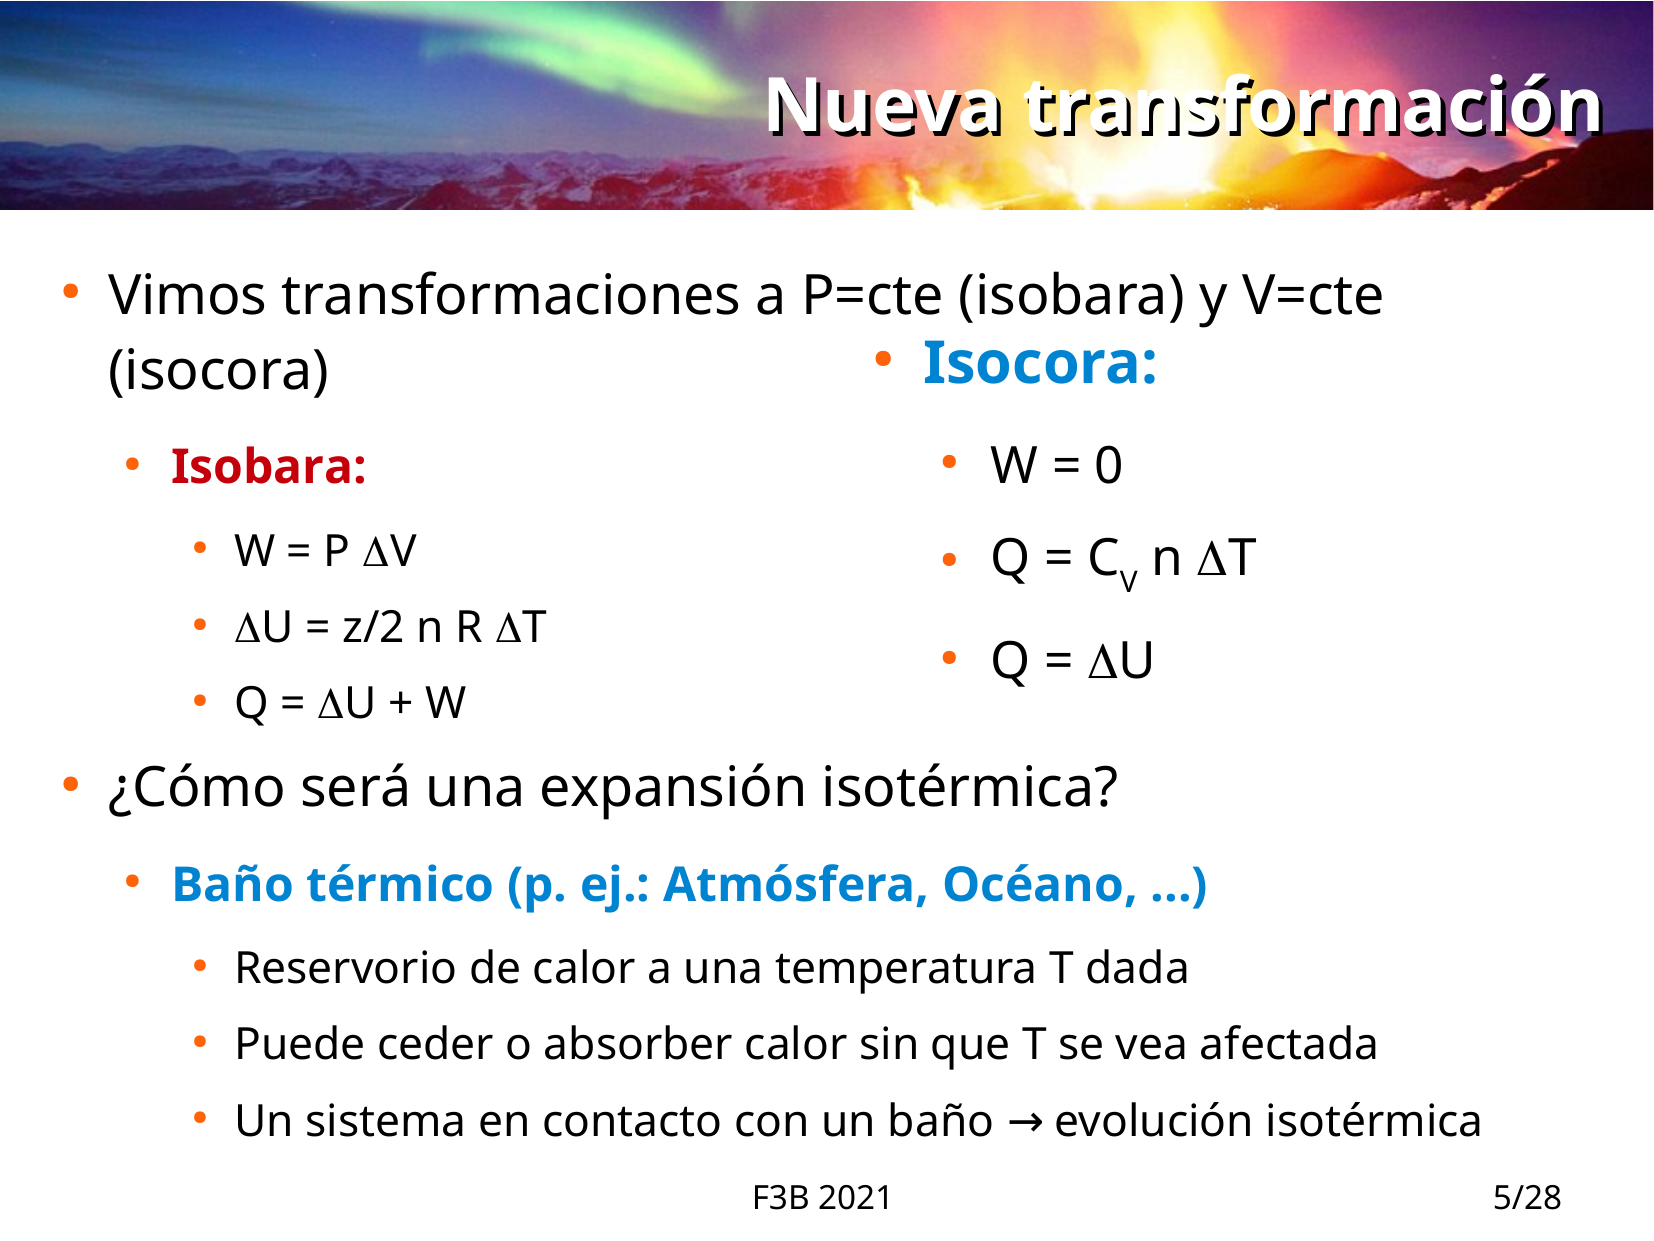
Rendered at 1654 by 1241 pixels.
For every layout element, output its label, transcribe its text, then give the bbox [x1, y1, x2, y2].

picture [0, 1, 1654, 210]
title Nueva transformación [45, 15, 1606, 191]
list Isocora: W = 0 Q = CV n DT Q = DU [856, 319, 1618, 695]
list Vimos transformaciones a P=cte (isobara) y V=cte (isocora) Isobara: W = P DV DU = z/2 n R DT Q = DU + W ¿Cómo será una expansión isotérmica? Baño térmico (p. ej.: Atmósfera, Océano, ...) Reservorio de calor a una temperatura T dada Puede ceder o absorber calor sin que T se vea afectada Un sistema en contacto con un baño → evolución isotérmica [45, 255, 1606, 1156]
